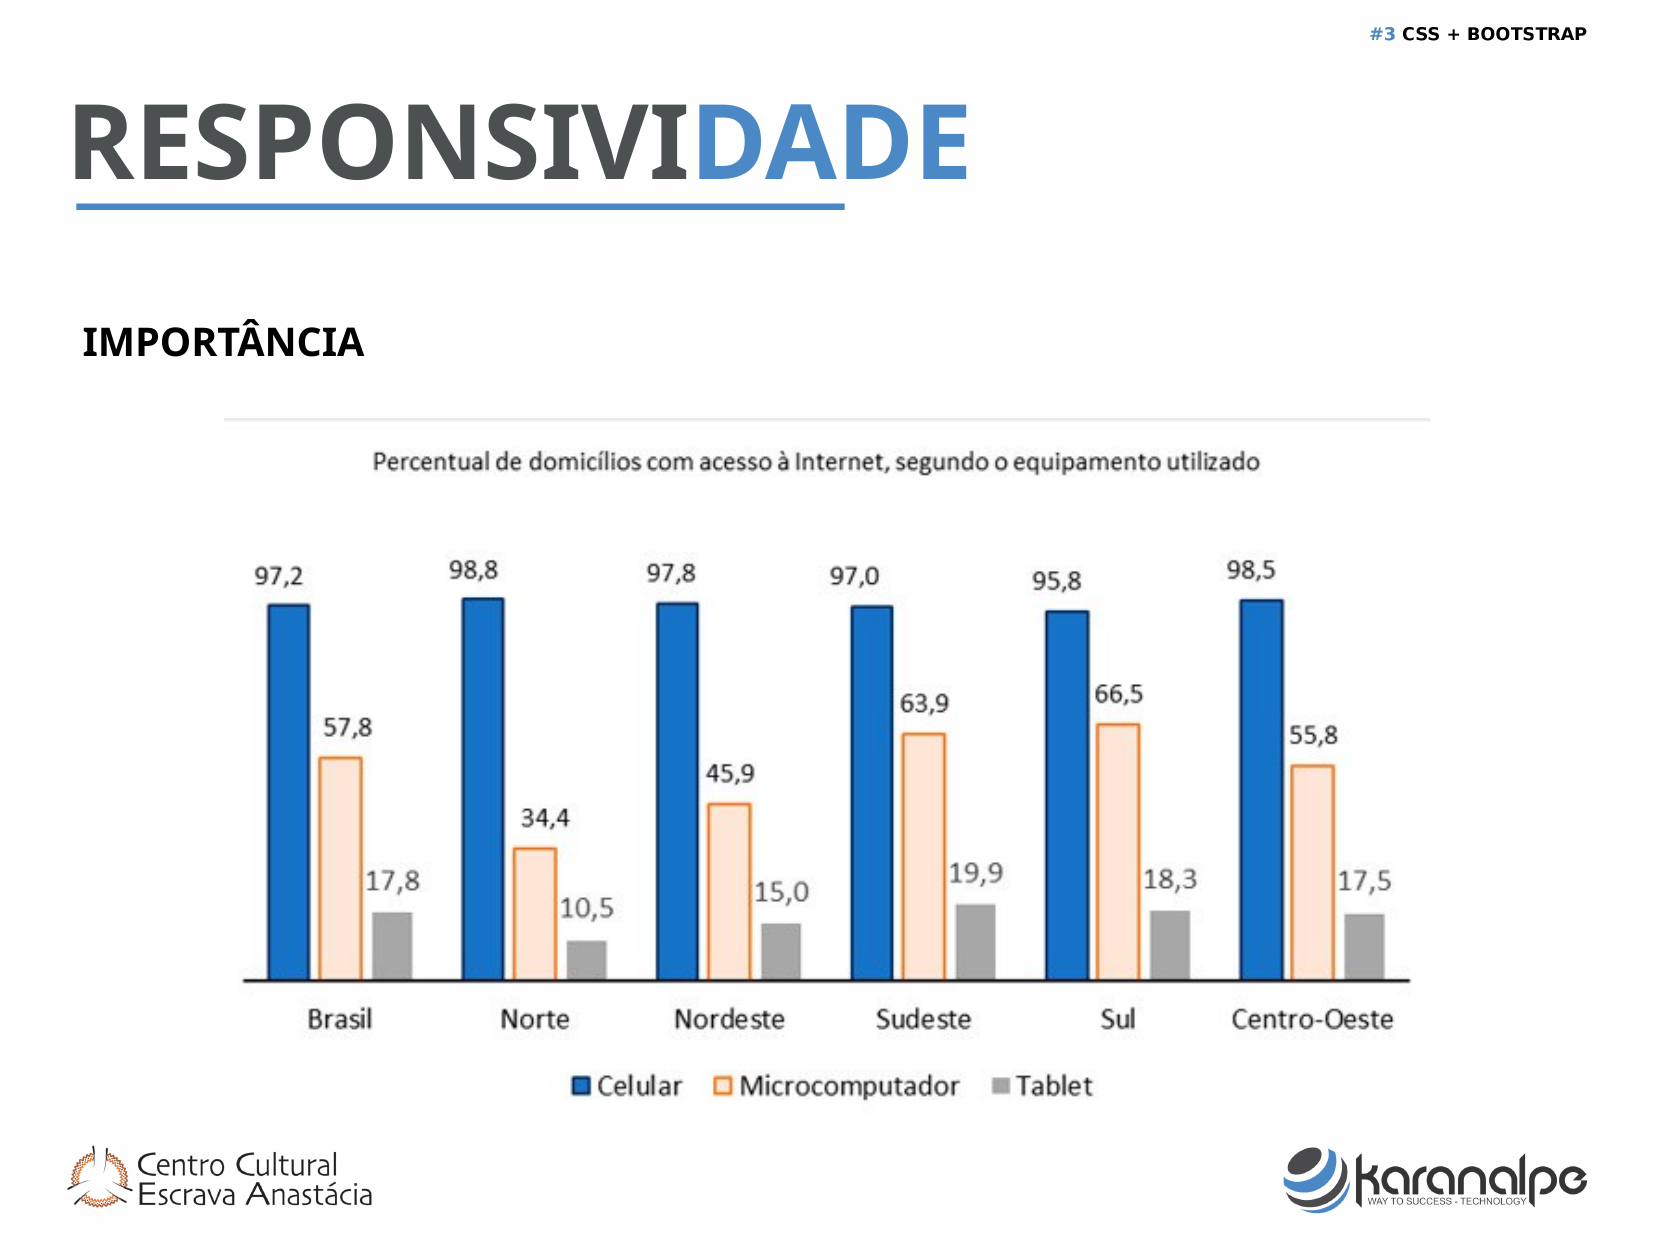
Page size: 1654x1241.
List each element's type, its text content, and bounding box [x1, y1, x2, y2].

picture [0, 0, 1654, 1241]
list IMPORTÂNCIA [82, 313, 1583, 520]
title RESPONSIVIDADE [66, 35, 1555, 243]
